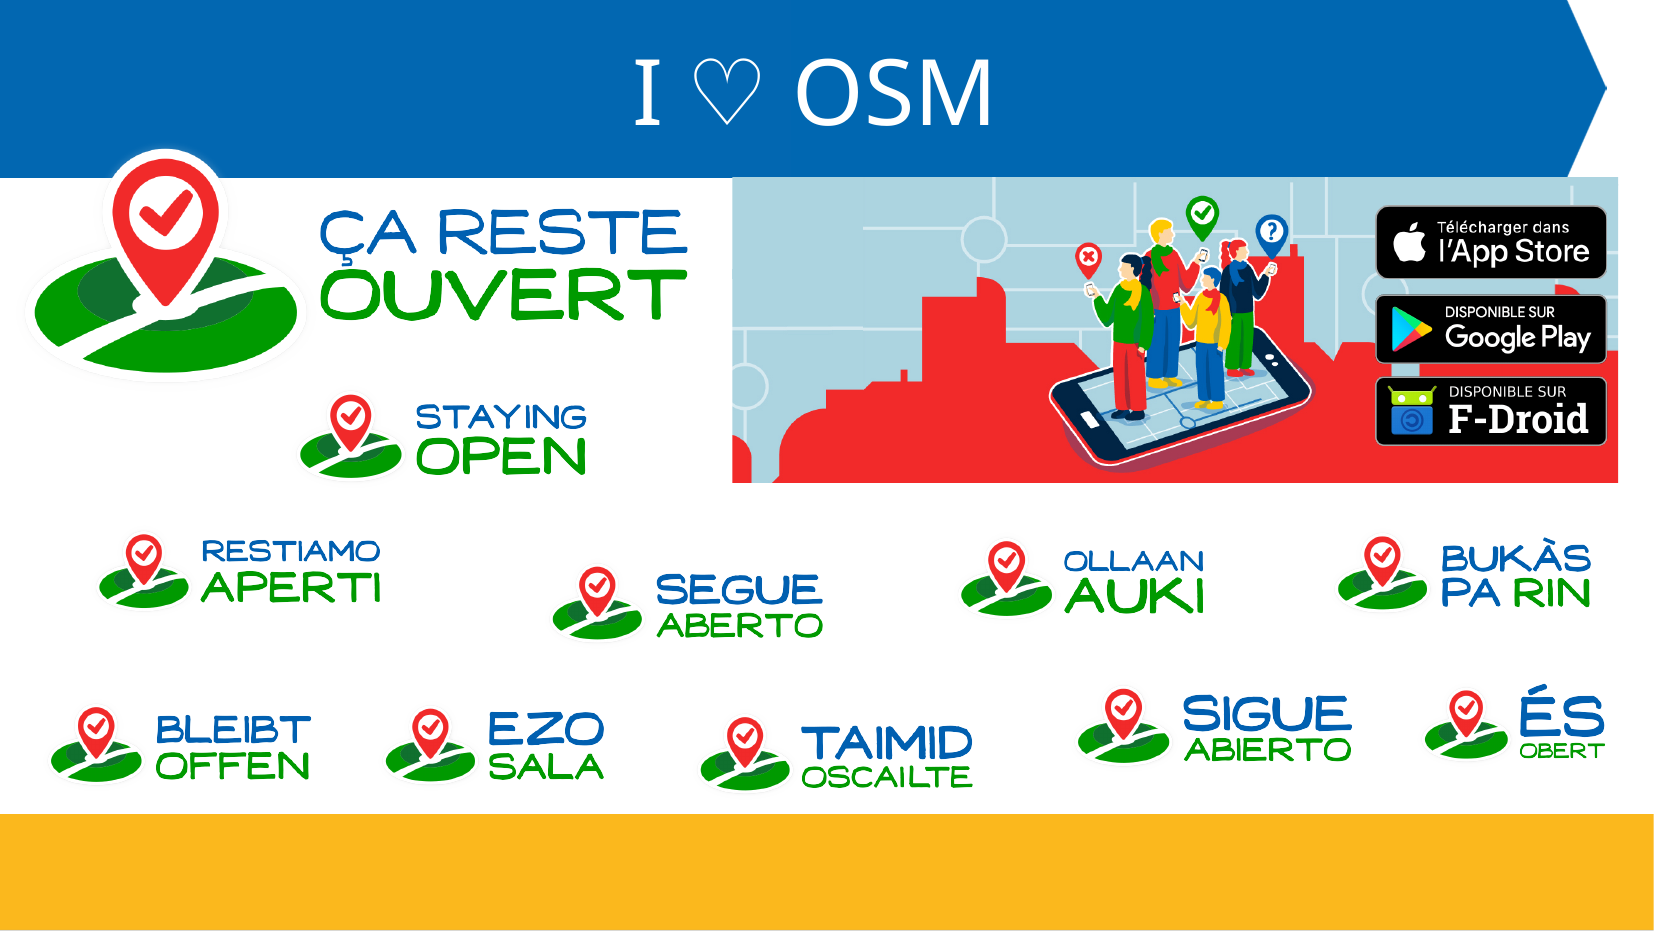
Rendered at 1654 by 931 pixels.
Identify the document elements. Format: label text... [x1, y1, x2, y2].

picture [1327, 525, 1595, 621]
picture [41, 696, 313, 793]
picture [950, 531, 1211, 628]
picture [1068, 679, 1354, 774]
picture [690, 708, 975, 801]
title I ♡ OSM [230, 35, 1400, 144]
picture [542, 558, 827, 650]
picture [377, 700, 610, 792]
picture [1417, 681, 1608, 768]
picture [0, 0, 1619, 491]
picture [0, 814, 1654, 931]
picture [88, 524, 384, 621]
